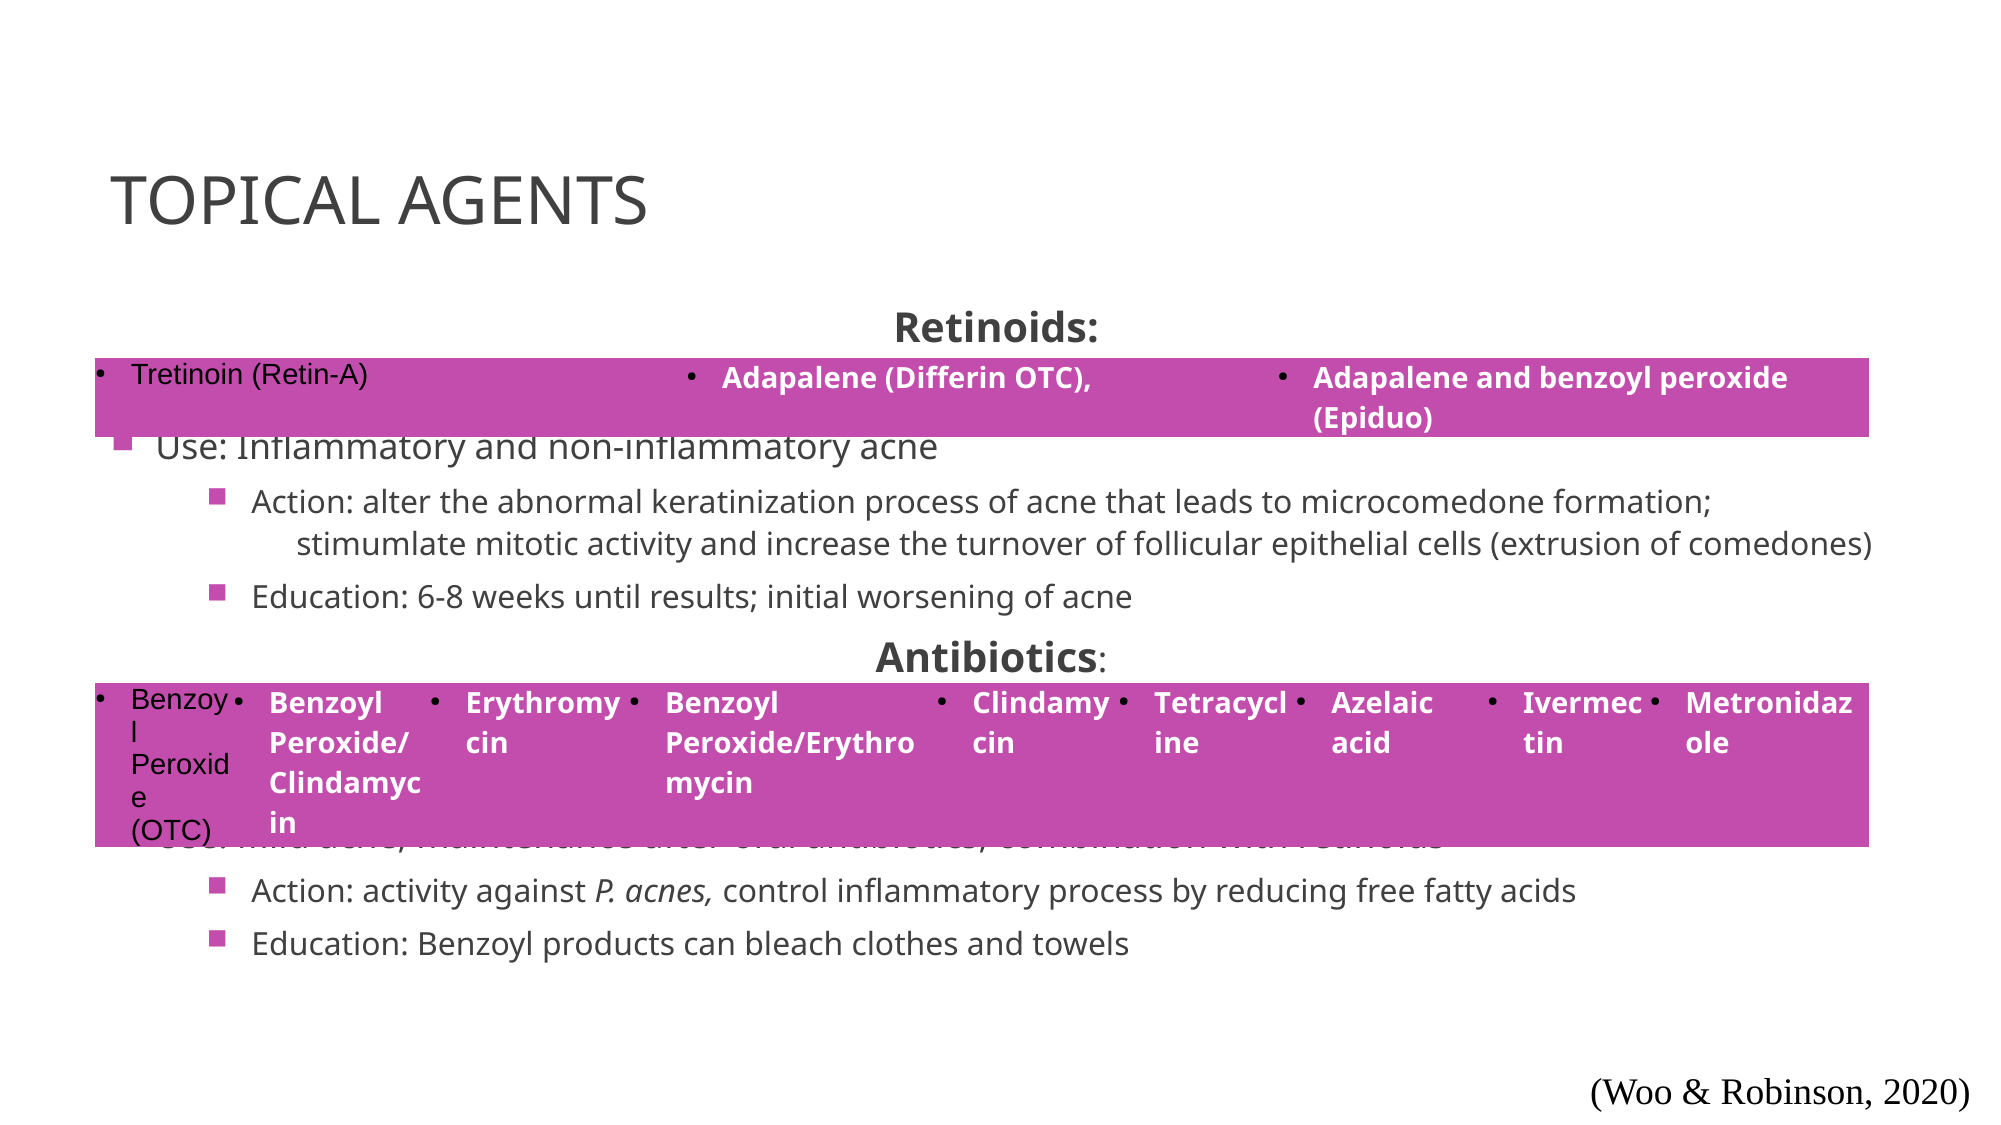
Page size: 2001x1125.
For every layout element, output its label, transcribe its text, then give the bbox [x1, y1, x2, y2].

table_header Tetracycline [1119, 683, 1296, 847]
text_box (Woo & Robinson, 2020) [1575, 1060, 1996, 1120]
table_header Ivermectin [1488, 683, 1650, 847]
table_header Metronidazole [1650, 683, 1869, 847]
table_header Adapalene and benzoyl peroxide (Epiduo) [1278, 358, 1869, 437]
title Topical Agents [95, 115, 1905, 246]
list Retinoids: Use: Inflammatory and non-inflammatory acne Action: alter the abnormal keratinization process of acne that leads to microcomedone formation; stimumlate mitotic activity and increase the turnover of follicular epithelial cells (extrusion of comedones) Education: 6-8 weeks until results; initial worsening of acne Antibiotics: Use: Mild acne, maintenance after oral antibiotics, combination with retinoids Action: activity against P. acnes, control inflammatory process by reducing free fatty acids Education: Benzoyl products can bleach clothes and towels [95, 277, 1905, 981]
table_header Tretinoin (Retin-A) [95, 358, 687, 437]
table_header Benzoyl Peroxide/Erythromycin [629, 683, 937, 847]
table_header Clindamycin [937, 683, 1119, 847]
table_header Adapalene (Differin OTC), [687, 358, 1278, 437]
table_header Azelaic acid [1296, 683, 1488, 847]
table_header Erythromycin [430, 683, 629, 847]
table_header Benzoyl Peroxide/ Clindamycin [234, 683, 430, 847]
table_header Benzoyl Peroxide (OTC) [95, 683, 234, 847]
